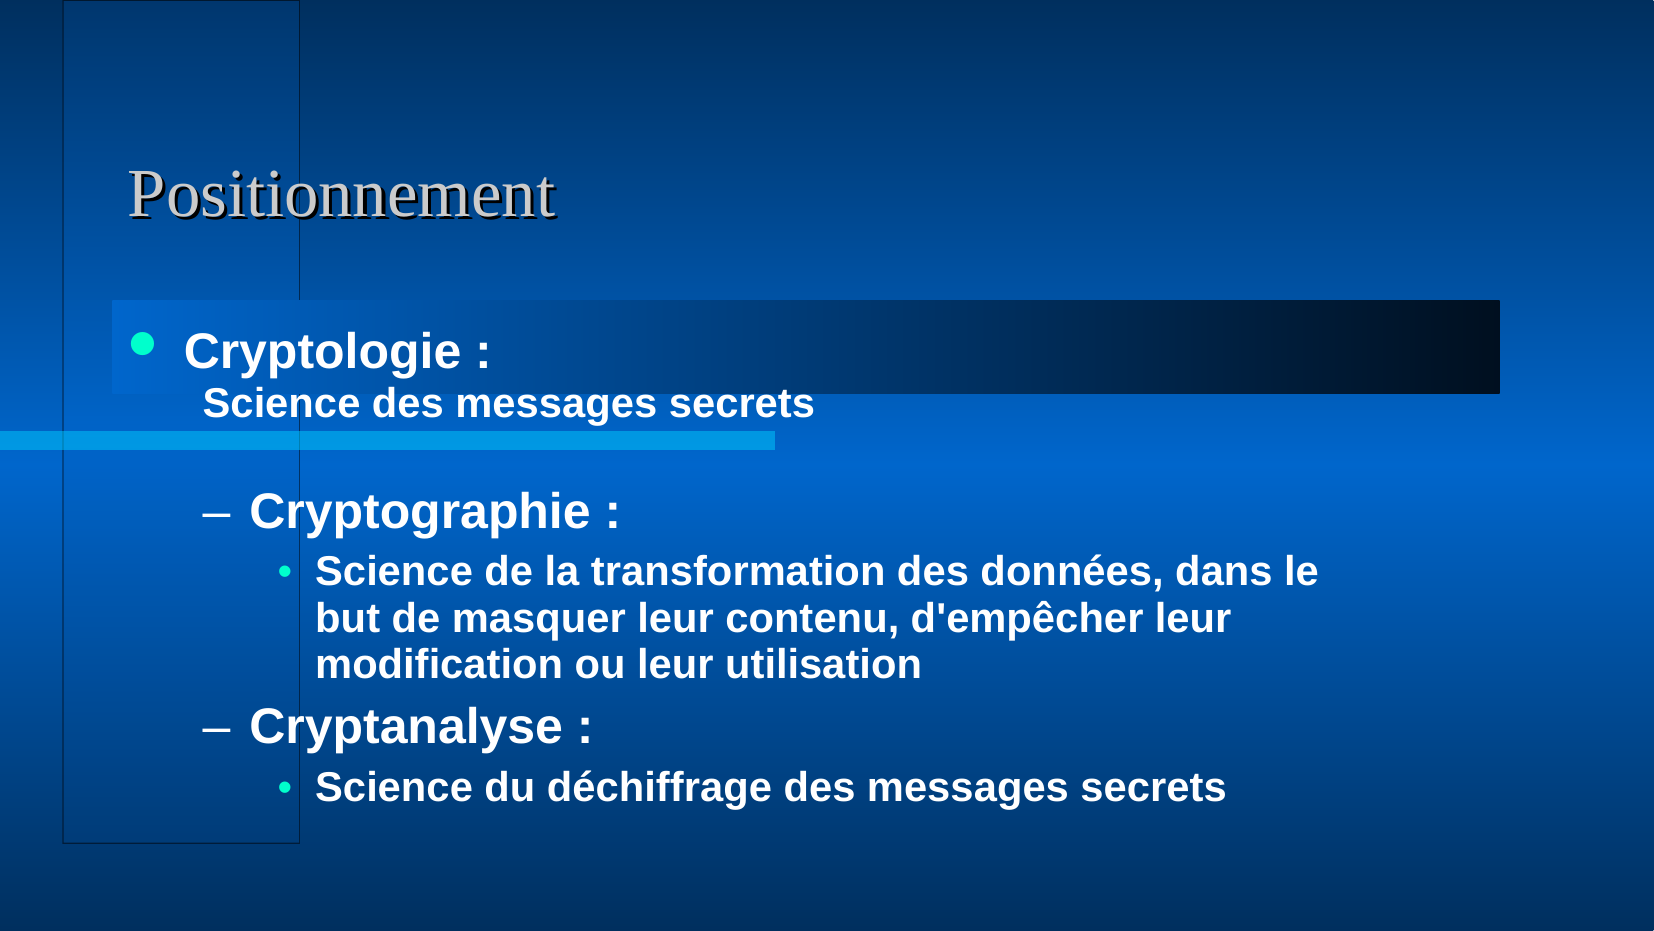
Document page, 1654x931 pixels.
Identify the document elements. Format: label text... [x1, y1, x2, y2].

title Positionnement [112, 99, 1388, 288]
list Cryptologie : Science des messages secrets Cryptographie : Science de la transformation des données, dans le but de masquer leur contenu, d'empêcher leur modification ou leur utilisation Cryptanalyse : Science du déchiffrage des messages secrets [112, 324, 1388, 931]
